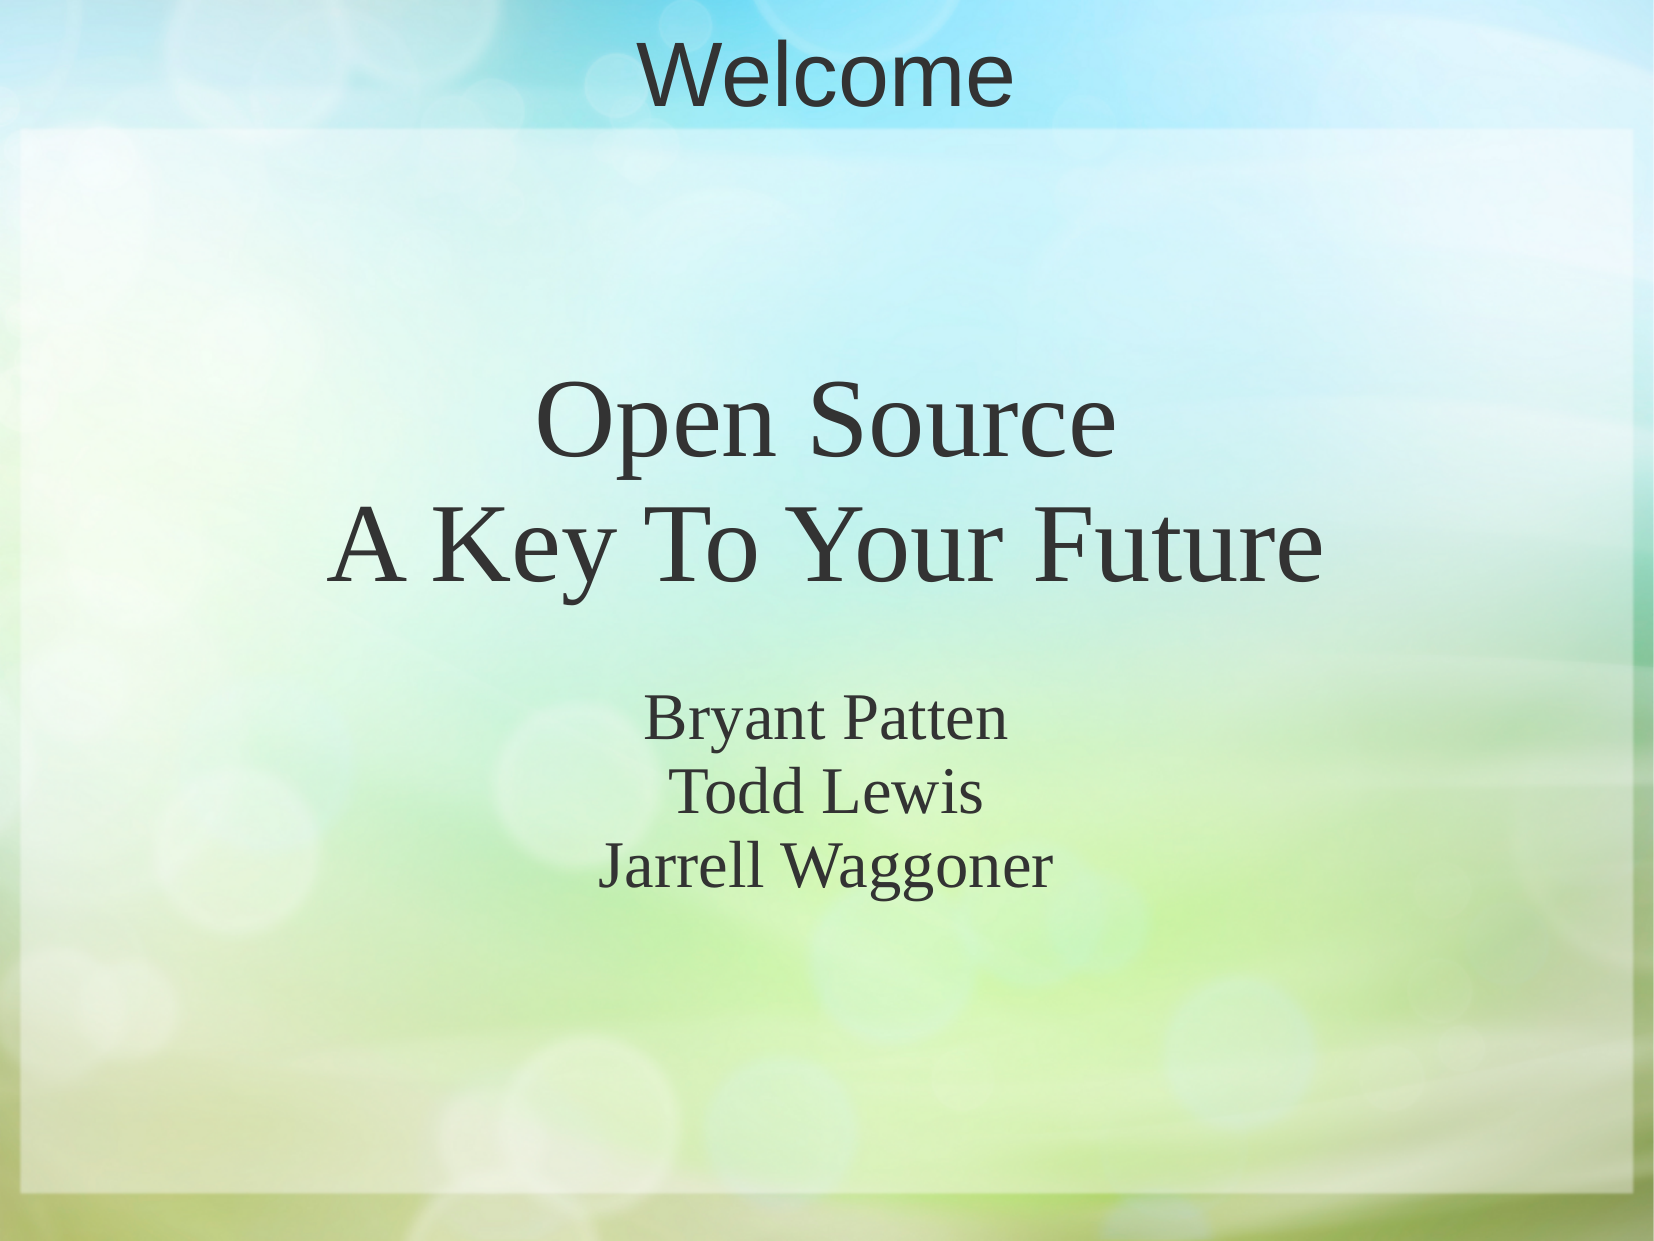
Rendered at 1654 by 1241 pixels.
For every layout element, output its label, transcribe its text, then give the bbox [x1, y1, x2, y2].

picture [0, 0, 1654, 1241]
title Welcome [82, 0, 1571, 150]
subtitle Open Source A Key To Your Future Bryant Patten Todd Lewis Jarrell Waggoner [82, 150, 1571, 1109]
